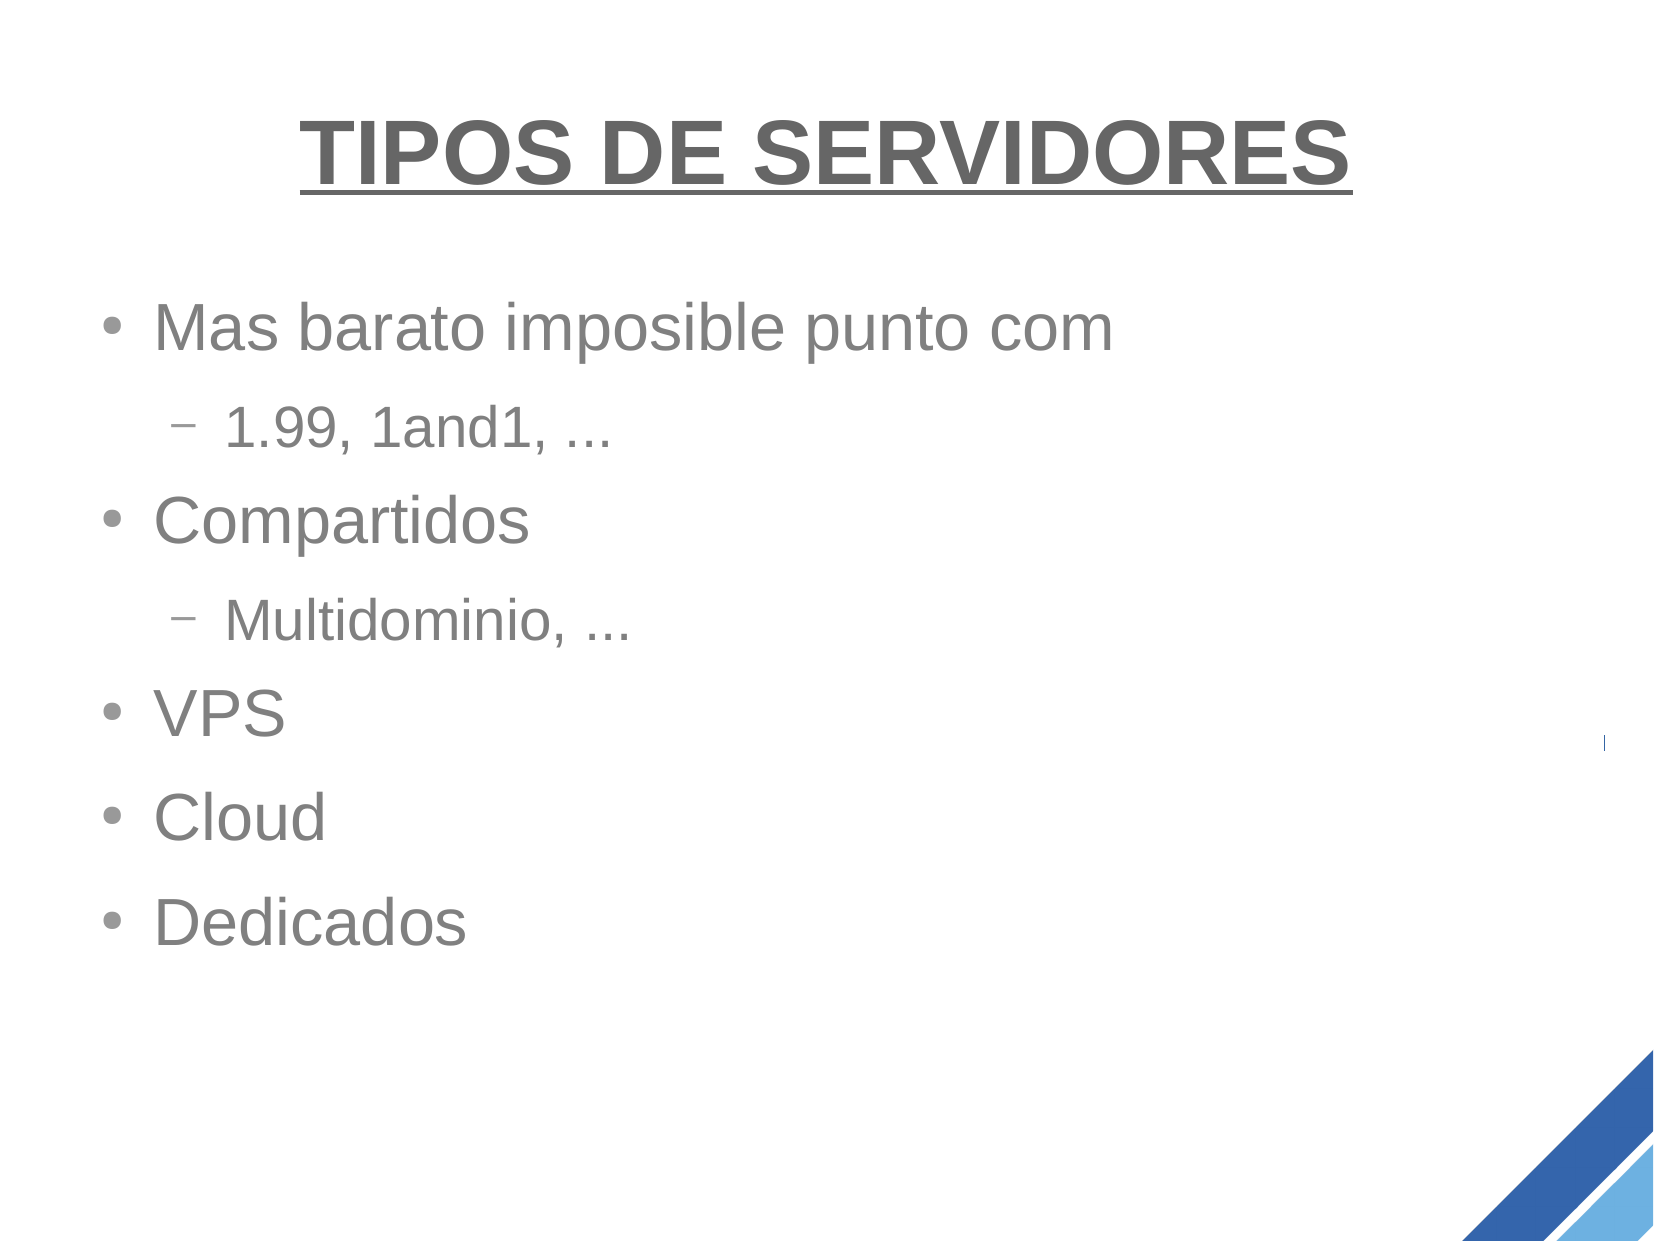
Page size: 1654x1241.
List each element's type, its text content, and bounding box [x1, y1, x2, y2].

title TIPOS DE SERVIDORES [82, 49, 1571, 257]
picture [1457, 1049, 1654, 1241]
list Mas barato imposible punto com 1.99, 1and1, ... Compartidos Multidominio, ... VPS Cloud Dedicados [82, 290, 1571, 1010]
